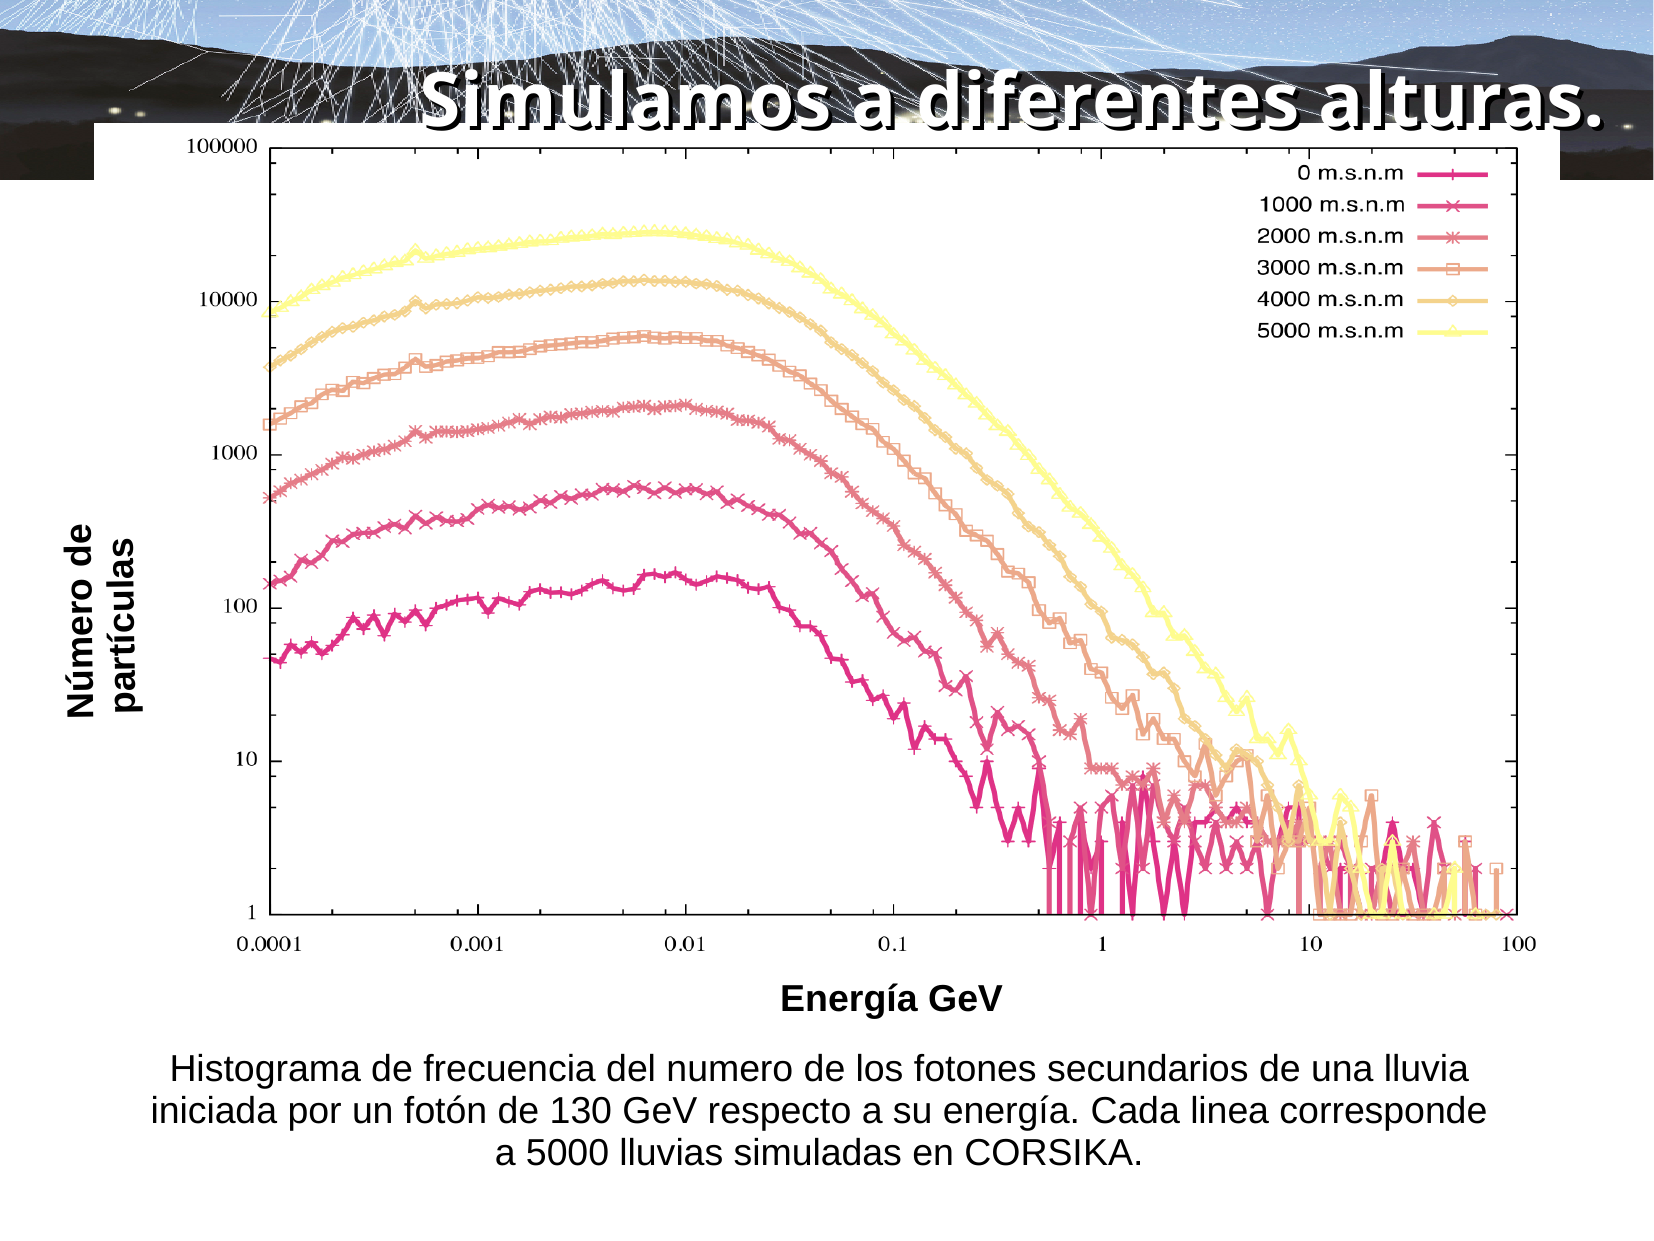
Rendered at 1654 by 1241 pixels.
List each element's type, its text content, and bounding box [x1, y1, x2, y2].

picture [0, 0, 1560, 1016]
picture [1607, 0, 1654, 180]
title Simulamos a diferentes alturas. [118, 0, 1607, 201]
text_box Energía GeV [732, 968, 1052, 1028]
text_box Histograma de frecuencia del numero de los fotones secundarios de una lluvia iniciada por un fotón de 130 GeV respecto a su energía. Cada linea corresponde a 5000 lluvias simuladas en CORSIKA. [135, 1040, 1518, 1182]
text_box Número de partículas [92, 460, 150, 793]
